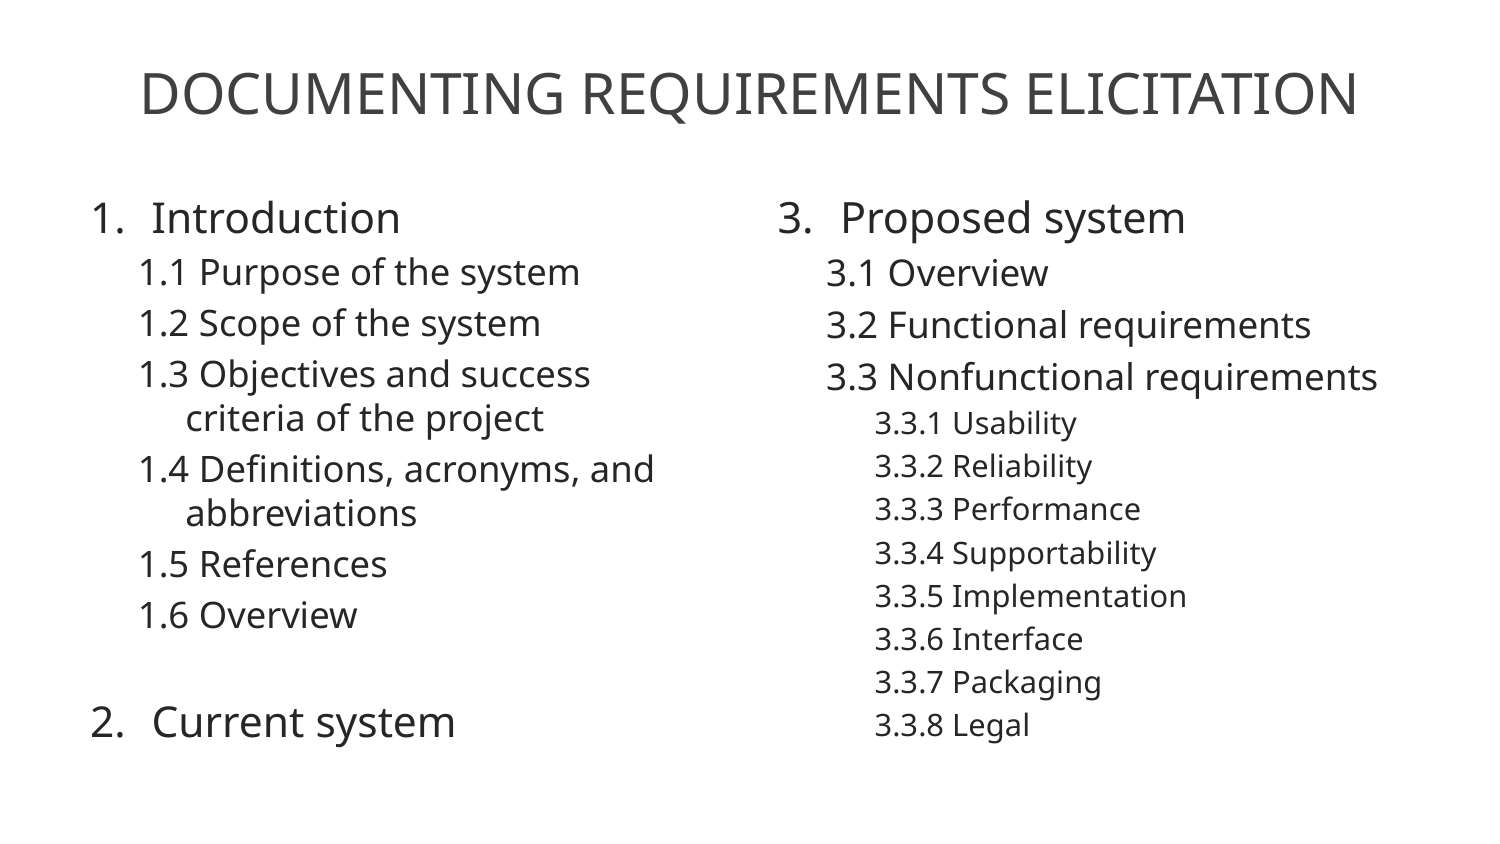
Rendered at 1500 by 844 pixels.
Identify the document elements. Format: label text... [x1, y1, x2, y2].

list Proposed system 3.1 Overview 3.2 Functional requirements 3.3 Nonfunctional requirements 3.3.1 Usability 3.3.2 Reliability 3.3.3 Performance 3.3.4 Supportability 3.3.5 Implementation 3.3.6 Interface 3.3.7 Packaging 3.3.8 Legal [762, 183, 1425, 757]
list Introduction 1.1 Purpose of the system 1.2 Scope of the system 1.3 Objectives and success criteria of the project 1.4 Definitions, acronyms, and abbreviations 1.5 References 1.6 Overview Current system [75, 183, 738, 757]
title Documenting requirements elicitation [75, 21, 1425, 162]
